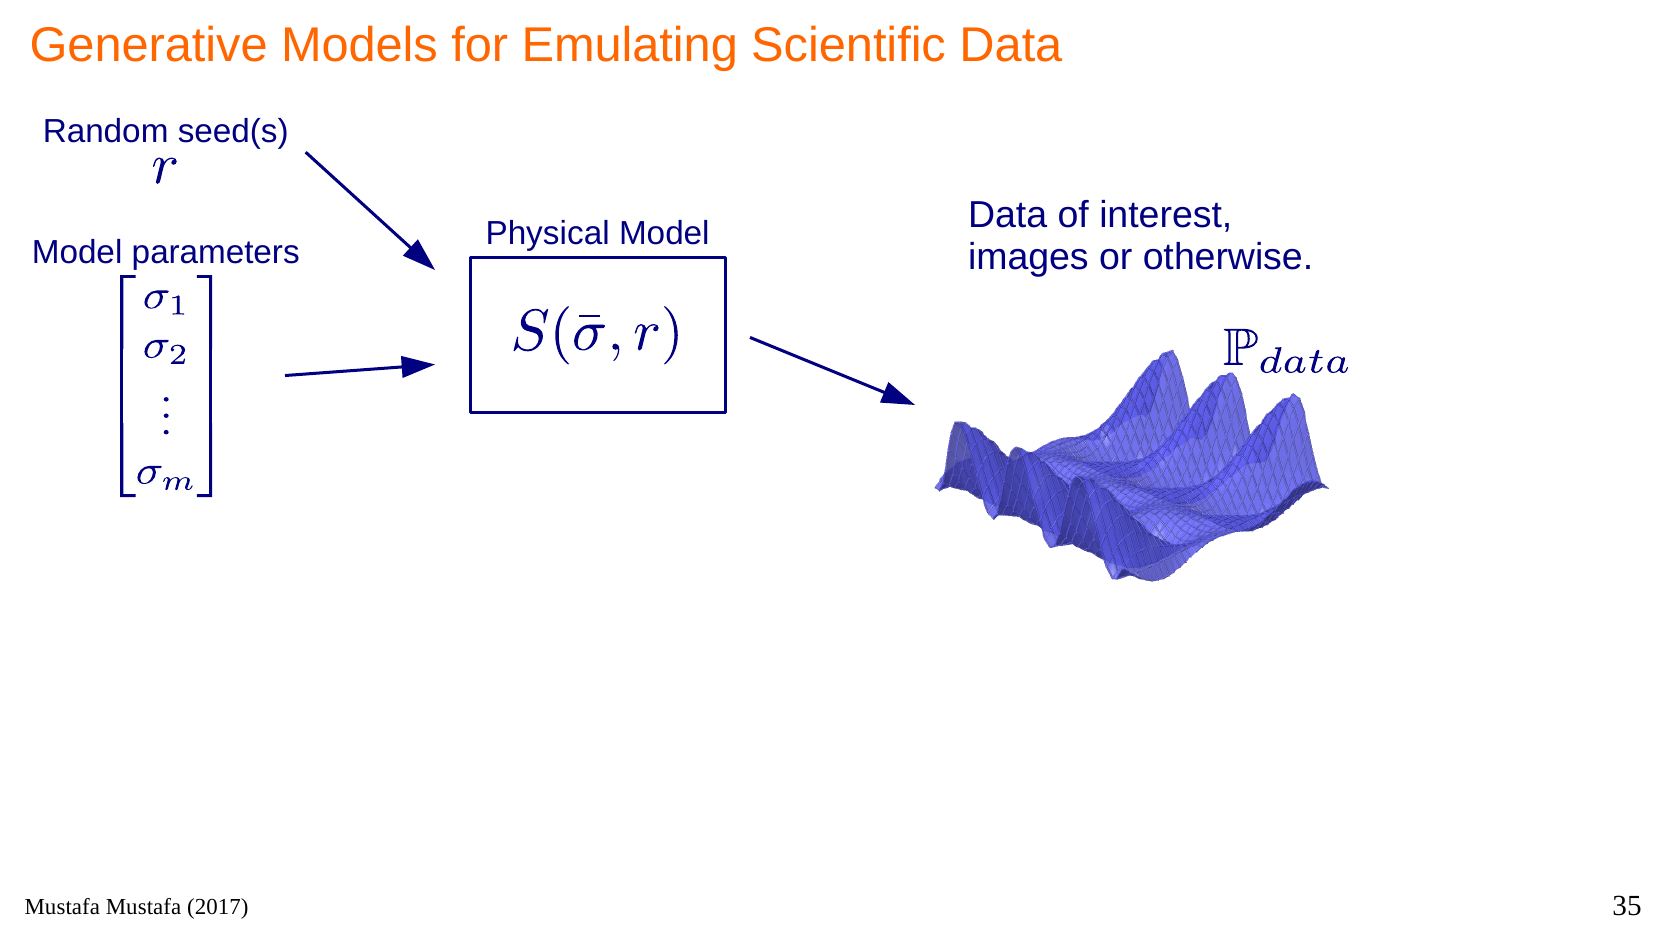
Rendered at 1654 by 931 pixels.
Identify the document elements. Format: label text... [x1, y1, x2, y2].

text_box [105, 275, 227, 498]
text_box Model parameters [17, 226, 316, 279]
text_box Data of interest, images or otherwise. [953, 186, 1334, 286]
title Generative Models for Emulating Scientific Data [29, 15, 1621, 74]
text_box [510, 306, 684, 365]
picture [896, 254, 1364, 675]
text_box Random seed(s) [28, 105, 304, 158]
text_box [1222, 328, 1351, 374]
text_box Physical Model [470, 207, 726, 256]
text_box [151, 157, 180, 184]
